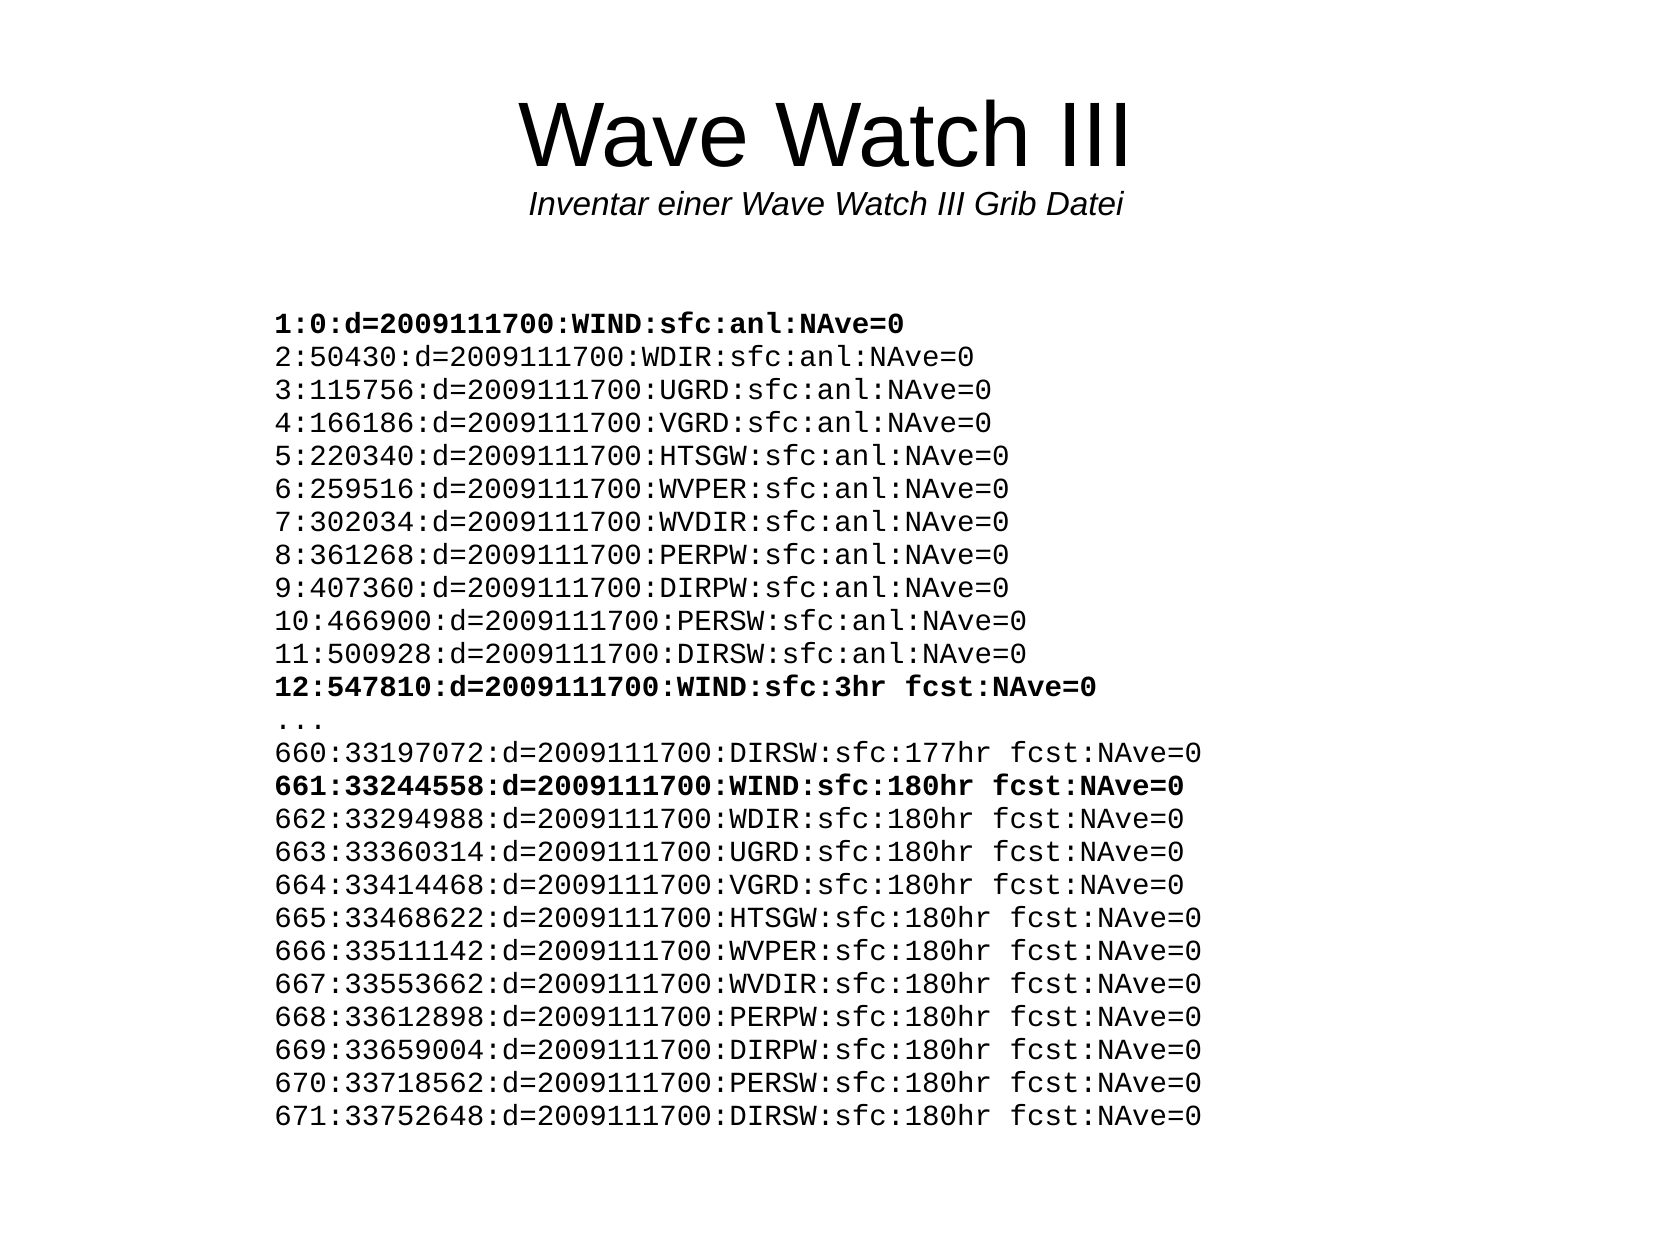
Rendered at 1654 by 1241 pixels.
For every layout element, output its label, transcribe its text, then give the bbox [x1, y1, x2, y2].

text_box 1:0:d=2009111700:WIND:sfc:anl:NAve=0 2:50430:d=2009111700:WDIR:sfc:anl:NAve=0 3:115756:d=2009111700:UGRD:sfc:anl:NAve=0 4:166186:d=2009111700:VGRD:sfc:anl:NAve=0 5:220340:d=2009111700:HTSGW:sfc:anl:NAve=0 6:259516:d=2009111700:WVPER:sfc:anl:NAve=0 7:302034:d=2009111700:WVDIR:sfc:anl:NAve=0 8:361268:d=2009111700:PERPW:sfc:anl:NAve=0 9:407360:d=2009111700:DIRPW:sfc:anl:NAve=0 10:466900:d=2009111700:PERSW:sfc:anl:NAve=0 11:500928:d=2009111700:DIRSW:sfc:anl:NAve=0 12:547810:d=2009111700:WIND:sfc:3hr fcst:NAve=0 ... 660:33197072:d=2009111700:DIRSW:sfc:177hr fcst:NAve=0 661:33244558:d=2009111700:WIND:sfc:180hr fcst:NAve=0 662:33294988:d=2009111700:WDIR:sfc:180hr fcst:NAve=0 663:33360314:d=2009111700:UGRD:sfc:180hr fcst:NAve=0 664:33414468:d=2009111700:VGRD:sfc:180hr fcst:NAve=0 665:33468622:d=2009111700:HTSGW:sfc:180hr fcst:NAve=0 666:33511142:d=2009111700:WVPER:sfc:180hr fcst:NAve=0 667:33553662:d=2009111700:WVDIR:sfc:180hr fcst:NAve=0 668:33612898:d=2009111700:PERPW:sfc:180hr fcst:NAve=0 669:33659004:d=2009111700:DIRPW:sfc:180hr fcst:NAve=0 670:33718562:d=2009111700:PERSW:sfc:180hr fcst:NAve=0 671:33752648:d=2009111700:DIRSW:sfc:180hr fcst:NAve=0 [274, 309, 1379, 1168]
title Wave Watch III Inventar einer Wave Watch III Grib Datei [82, 49, 1571, 257]
